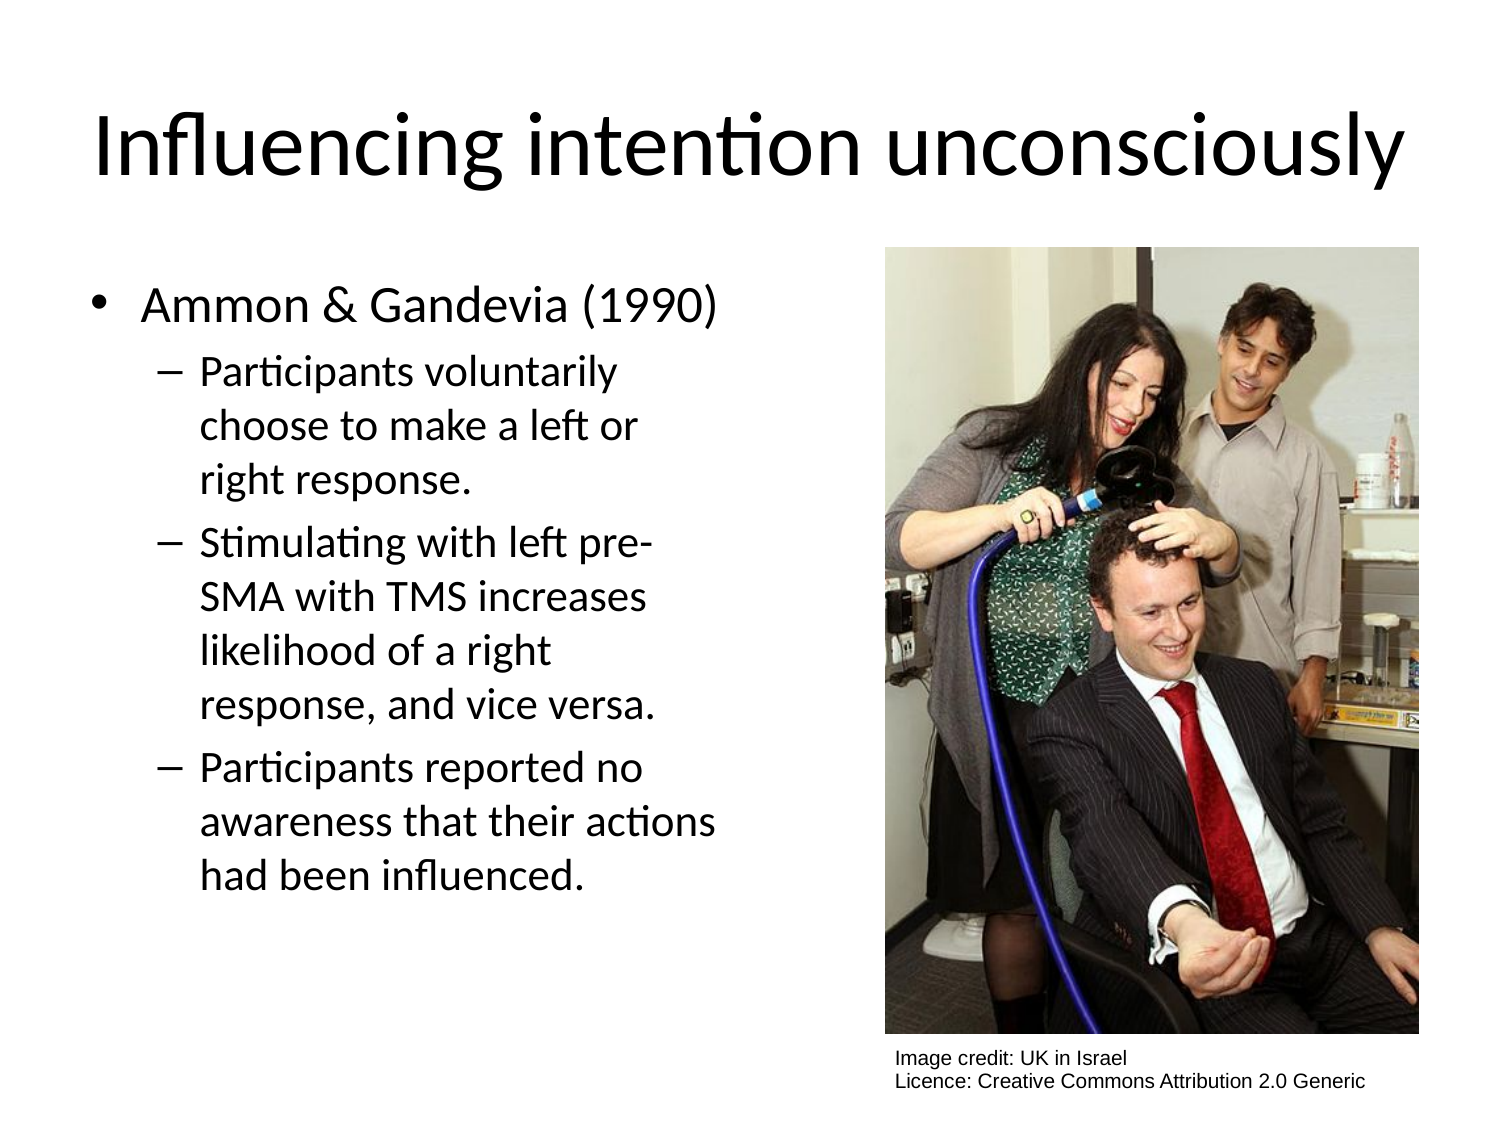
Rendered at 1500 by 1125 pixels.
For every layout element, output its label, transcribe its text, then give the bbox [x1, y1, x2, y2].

text_box Image credit: UK in Israel Licence: Creative Commons Attribution 2.0 Generic [879, 1039, 1441, 1110]
list Ammon & Gandevia (1990) Participants voluntarily choose to make a left or right response. Stimulating with left pre-SMA with TMS increases likelihood of a right response, and vice versa. Participants reported no awareness that their actions had been influenced. [75, 262, 738, 1005]
picture [885, 247, 1419, 1035]
title Influencing intention unconsciously [75, 45, 1425, 233]
